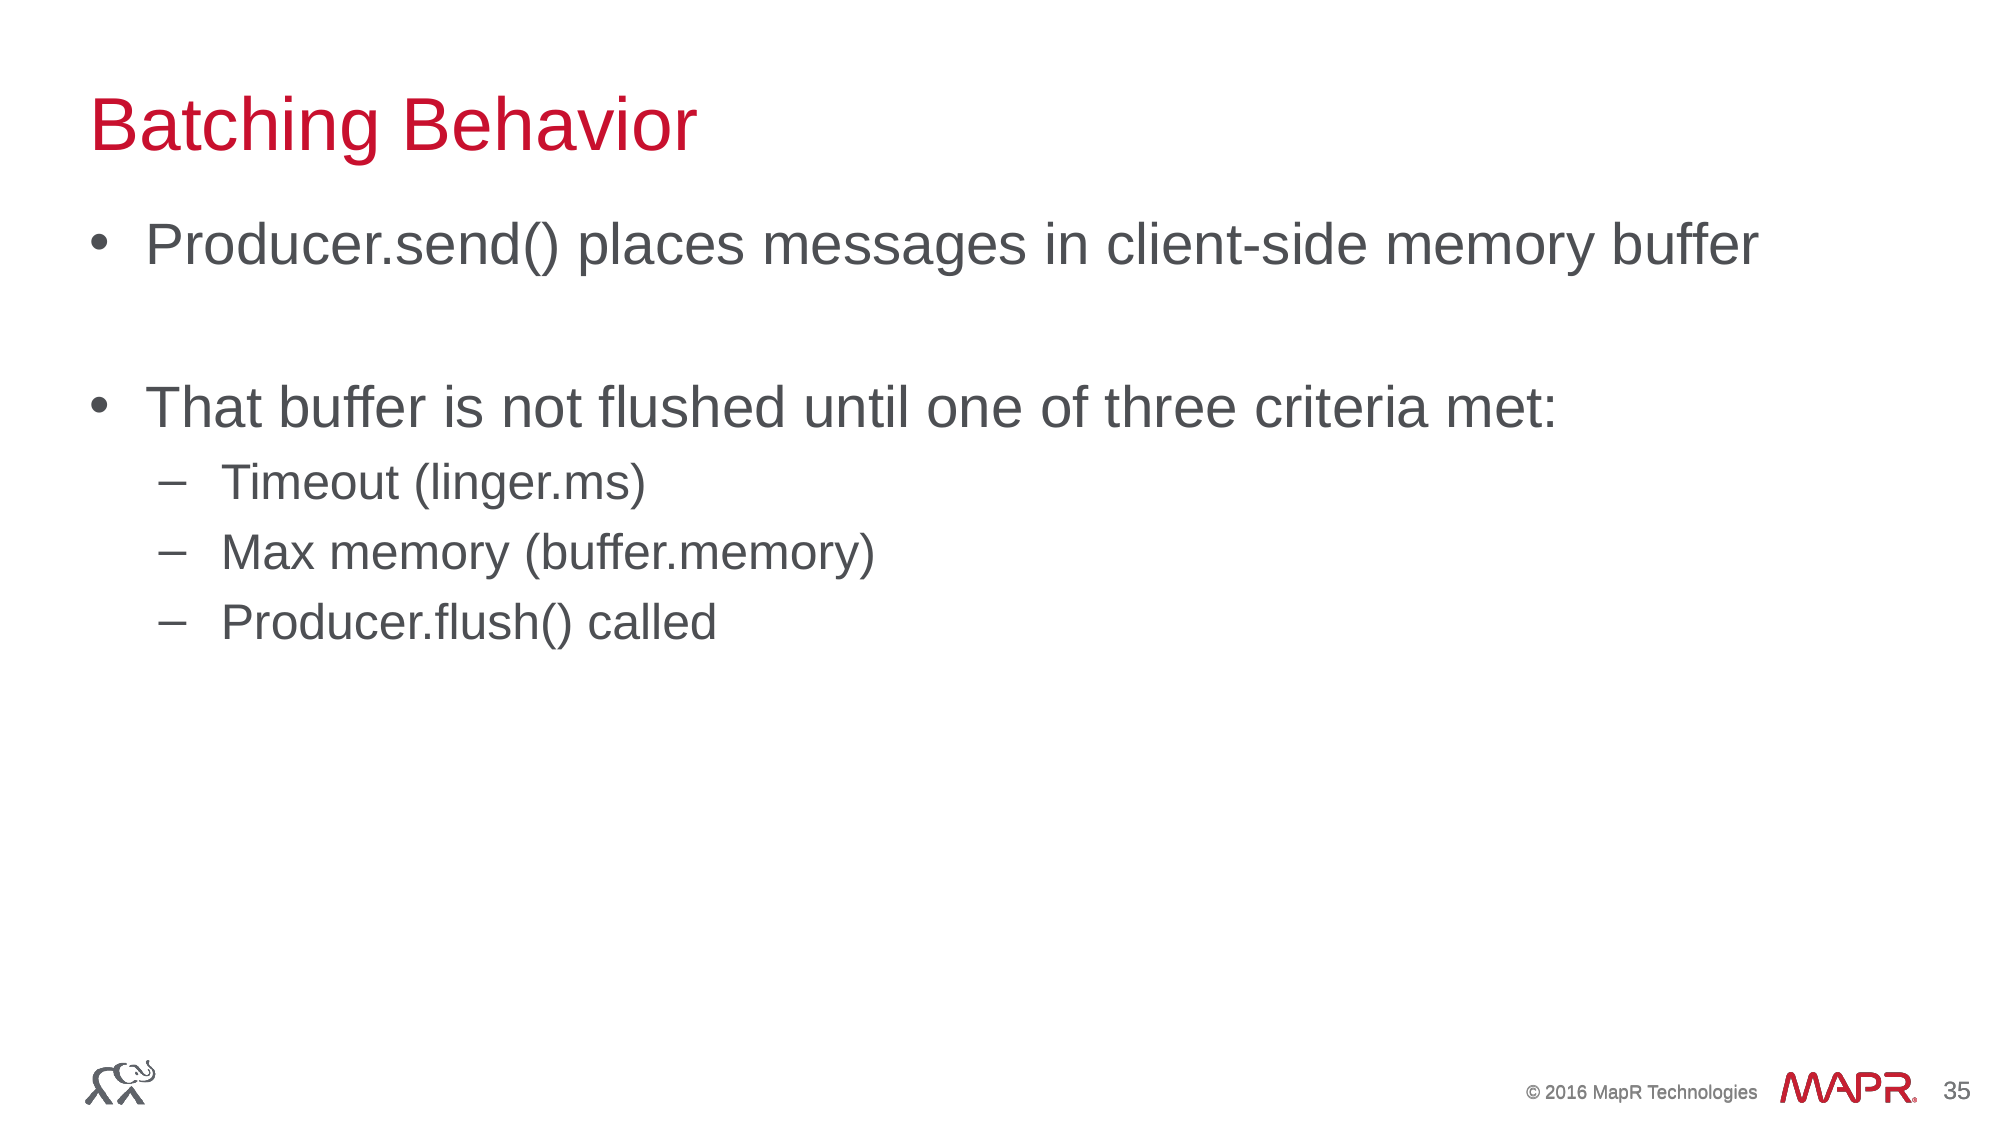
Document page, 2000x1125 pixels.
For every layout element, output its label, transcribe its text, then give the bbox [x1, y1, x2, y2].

list Producer.send() places messages in client-side memory buffer That buffer is not flushed until one of three criteria met: Timeout (linger.ms) Max memory (buffer.memory) Producer.flush() called [69, 196, 1869, 1005]
picture [75, 1038, 167, 1125]
title Batching Behavior [69, 45, 1869, 196]
